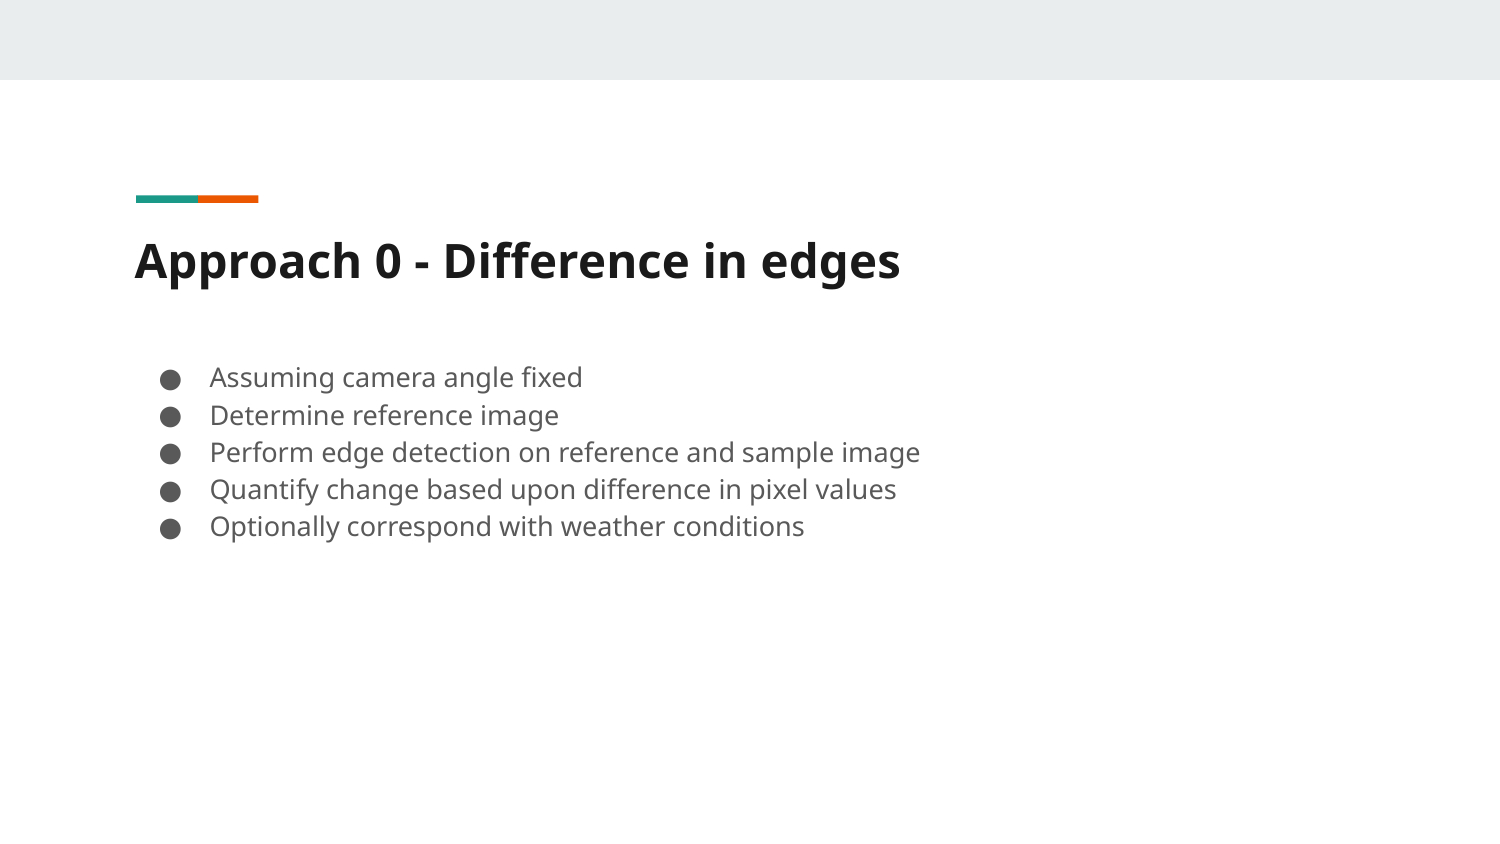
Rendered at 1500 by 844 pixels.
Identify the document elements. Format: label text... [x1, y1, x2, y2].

title Approach 0 - Difference in edges [119, 216, 1381, 305]
list Assuming camera angle fixed Determine reference image Perform edge detection on reference and sample image Quantify change based upon difference in pixel values Optionally correspond with weather conditions [119, 341, 1381, 712]
